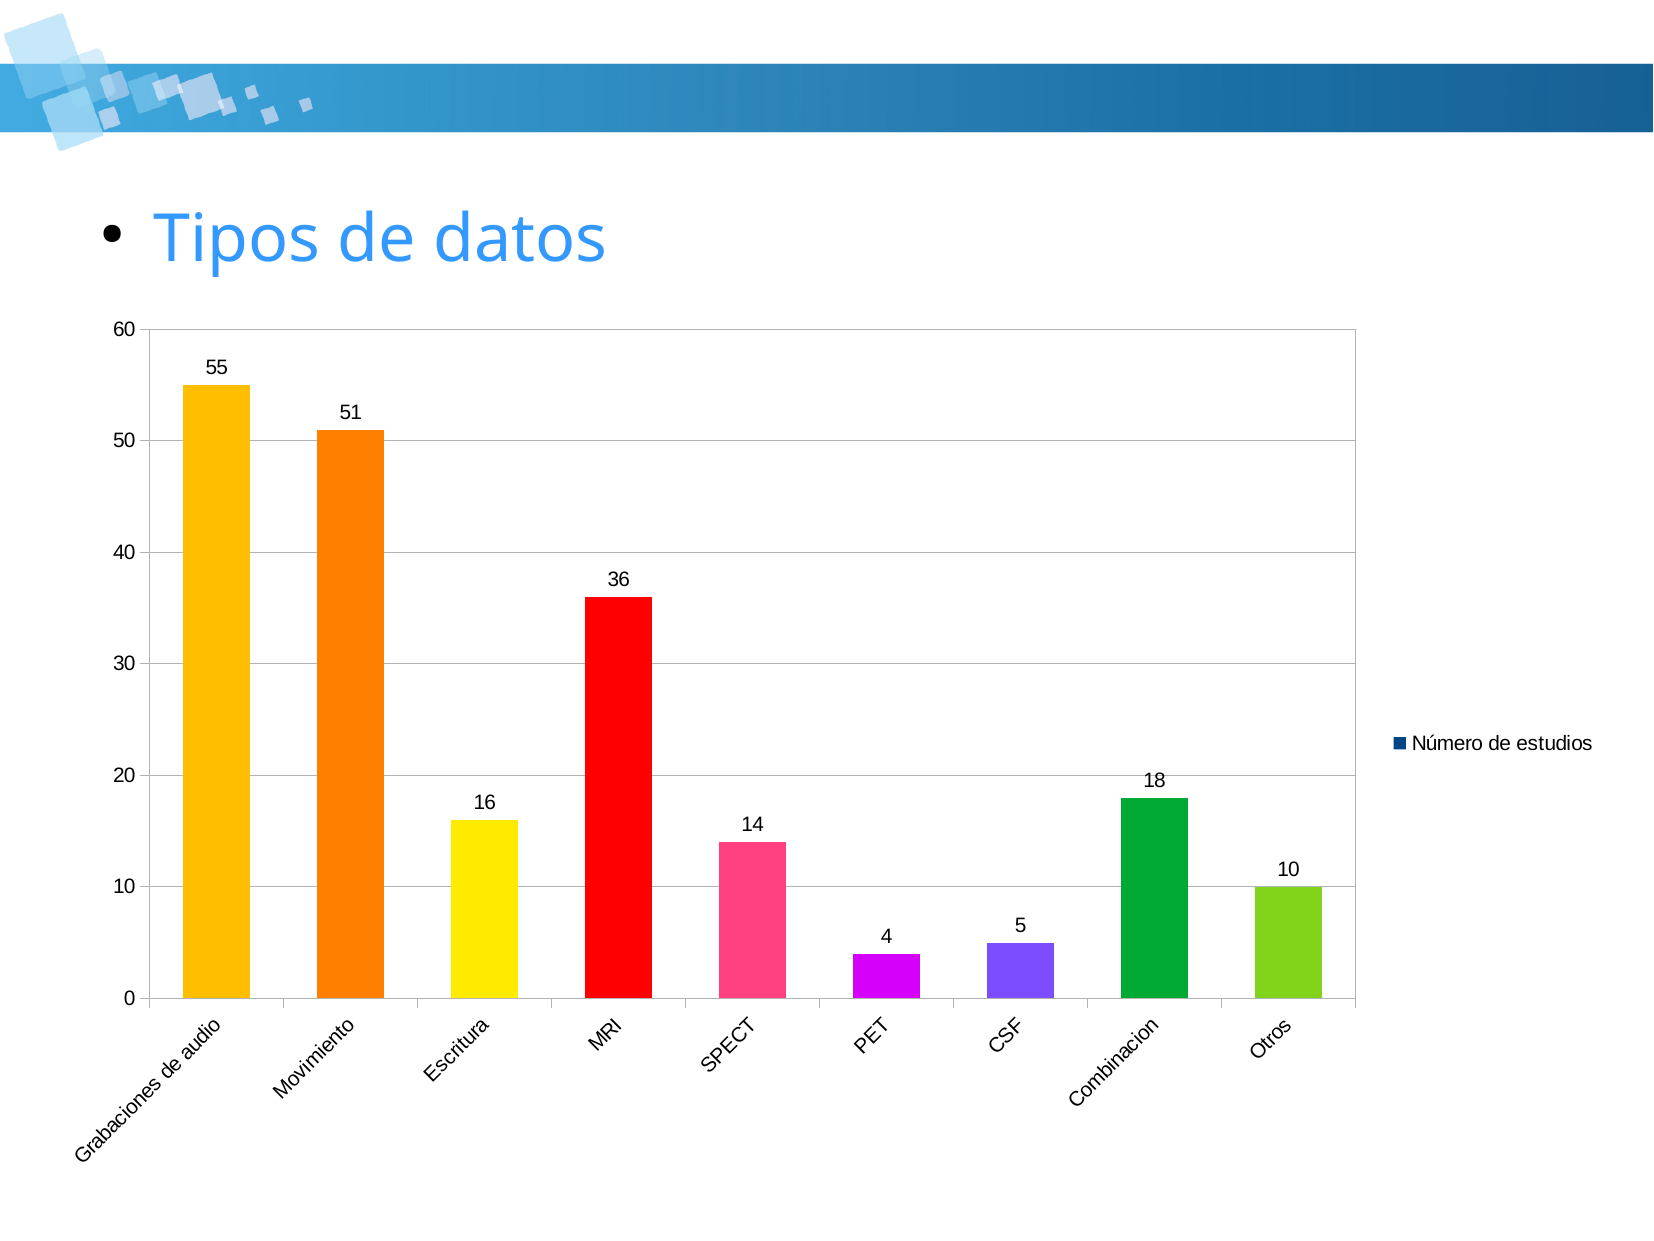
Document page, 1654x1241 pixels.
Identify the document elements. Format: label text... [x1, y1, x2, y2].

title Tipos de datos [82, 131, 1571, 300]
picture [0, 0, 1653, 1238]
chart [37, 300, 1613, 1187]
